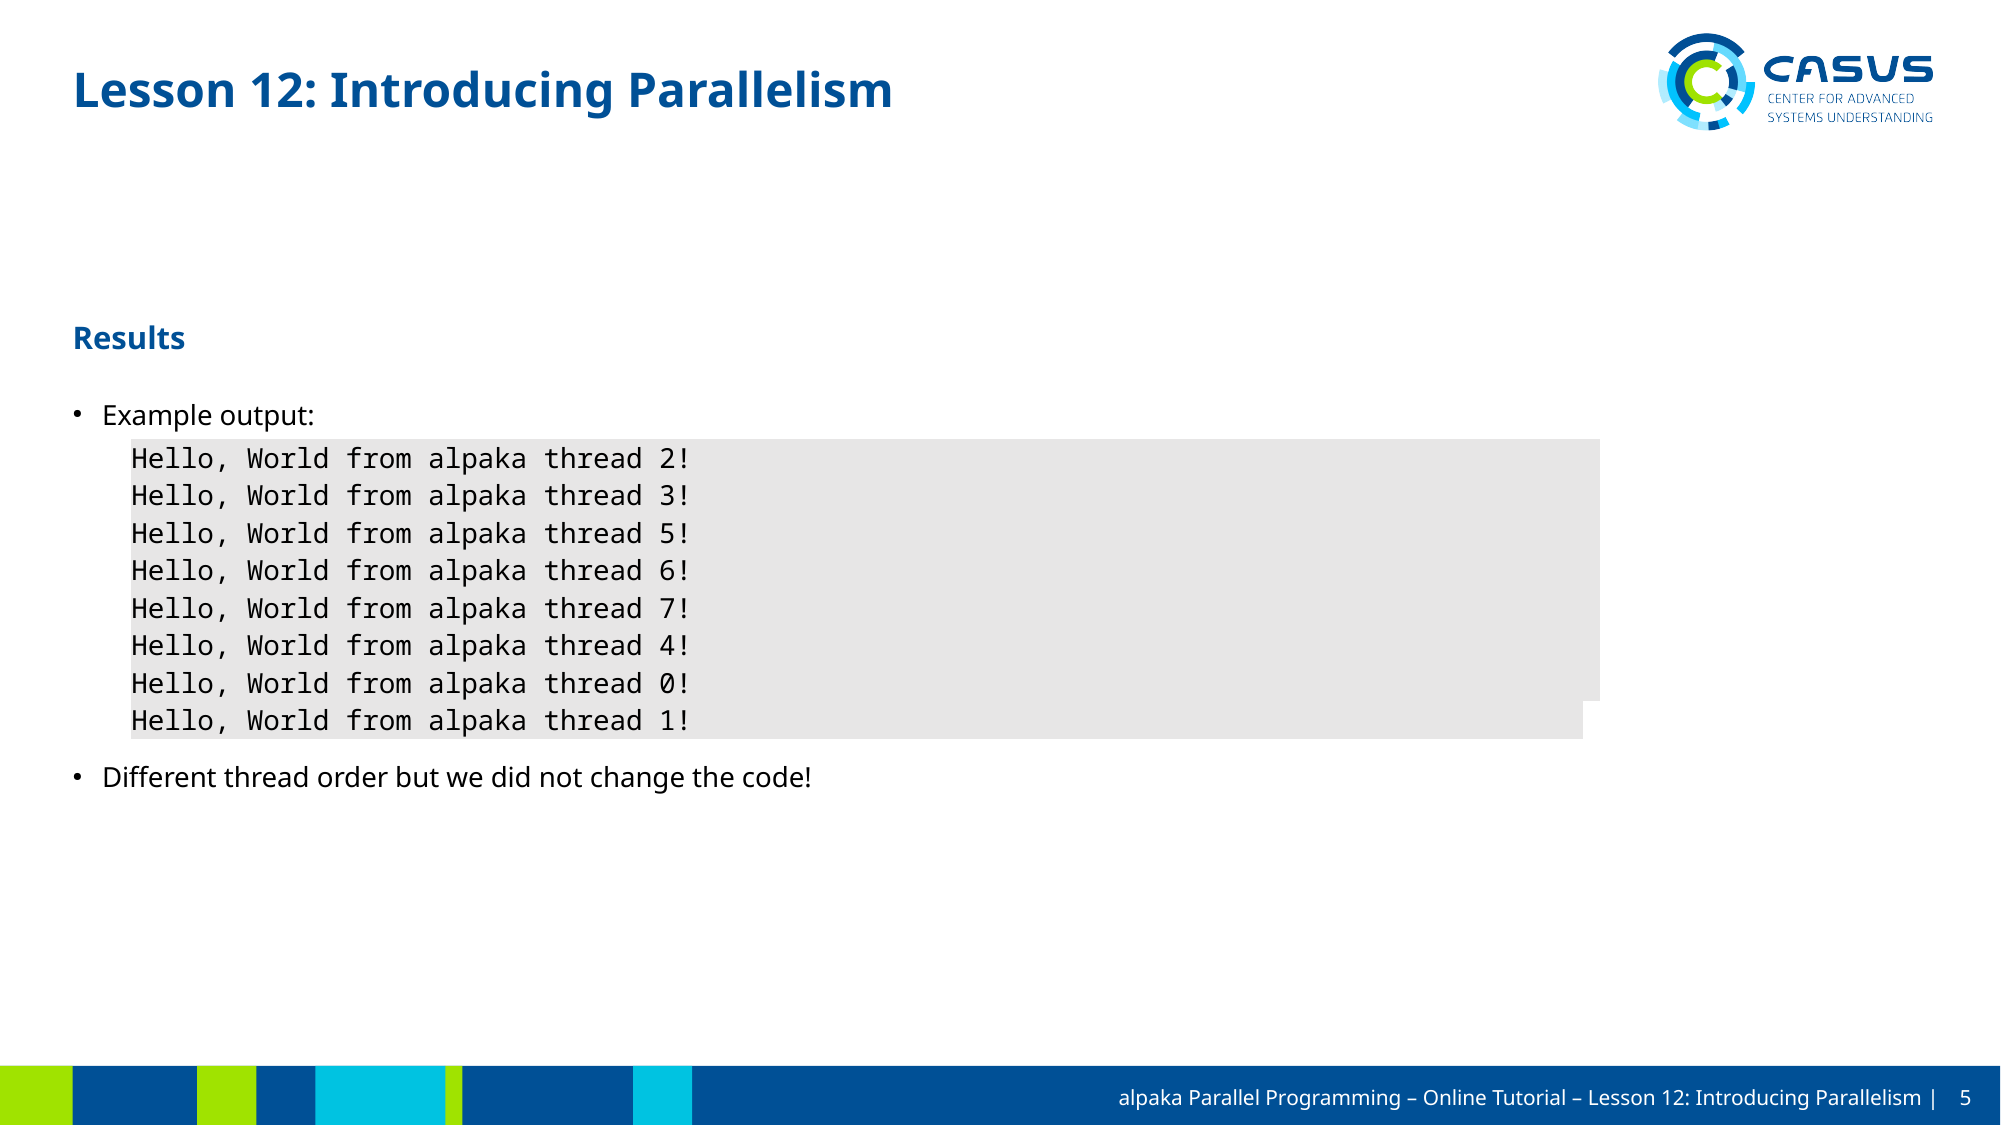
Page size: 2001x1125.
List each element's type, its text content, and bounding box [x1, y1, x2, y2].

list Results Example output: Hello, World from alpaka thread 2! Hello, World from alpaka thread 3! Hello, World from alpaka thread 5! Hello, World from alpaka thread 6! Hello, World from alpaka thread 7! Hello, World from alpaka thread 4! Hello, World from alpaka thread 0! Hello, World from alpaka thread 1! Different thread order but we did not change the code! [72, 316, 1620, 979]
title Lesson 12: Introducing Parallelism [72, 54, 1620, 123]
picture [1658, 33, 1933, 131]
